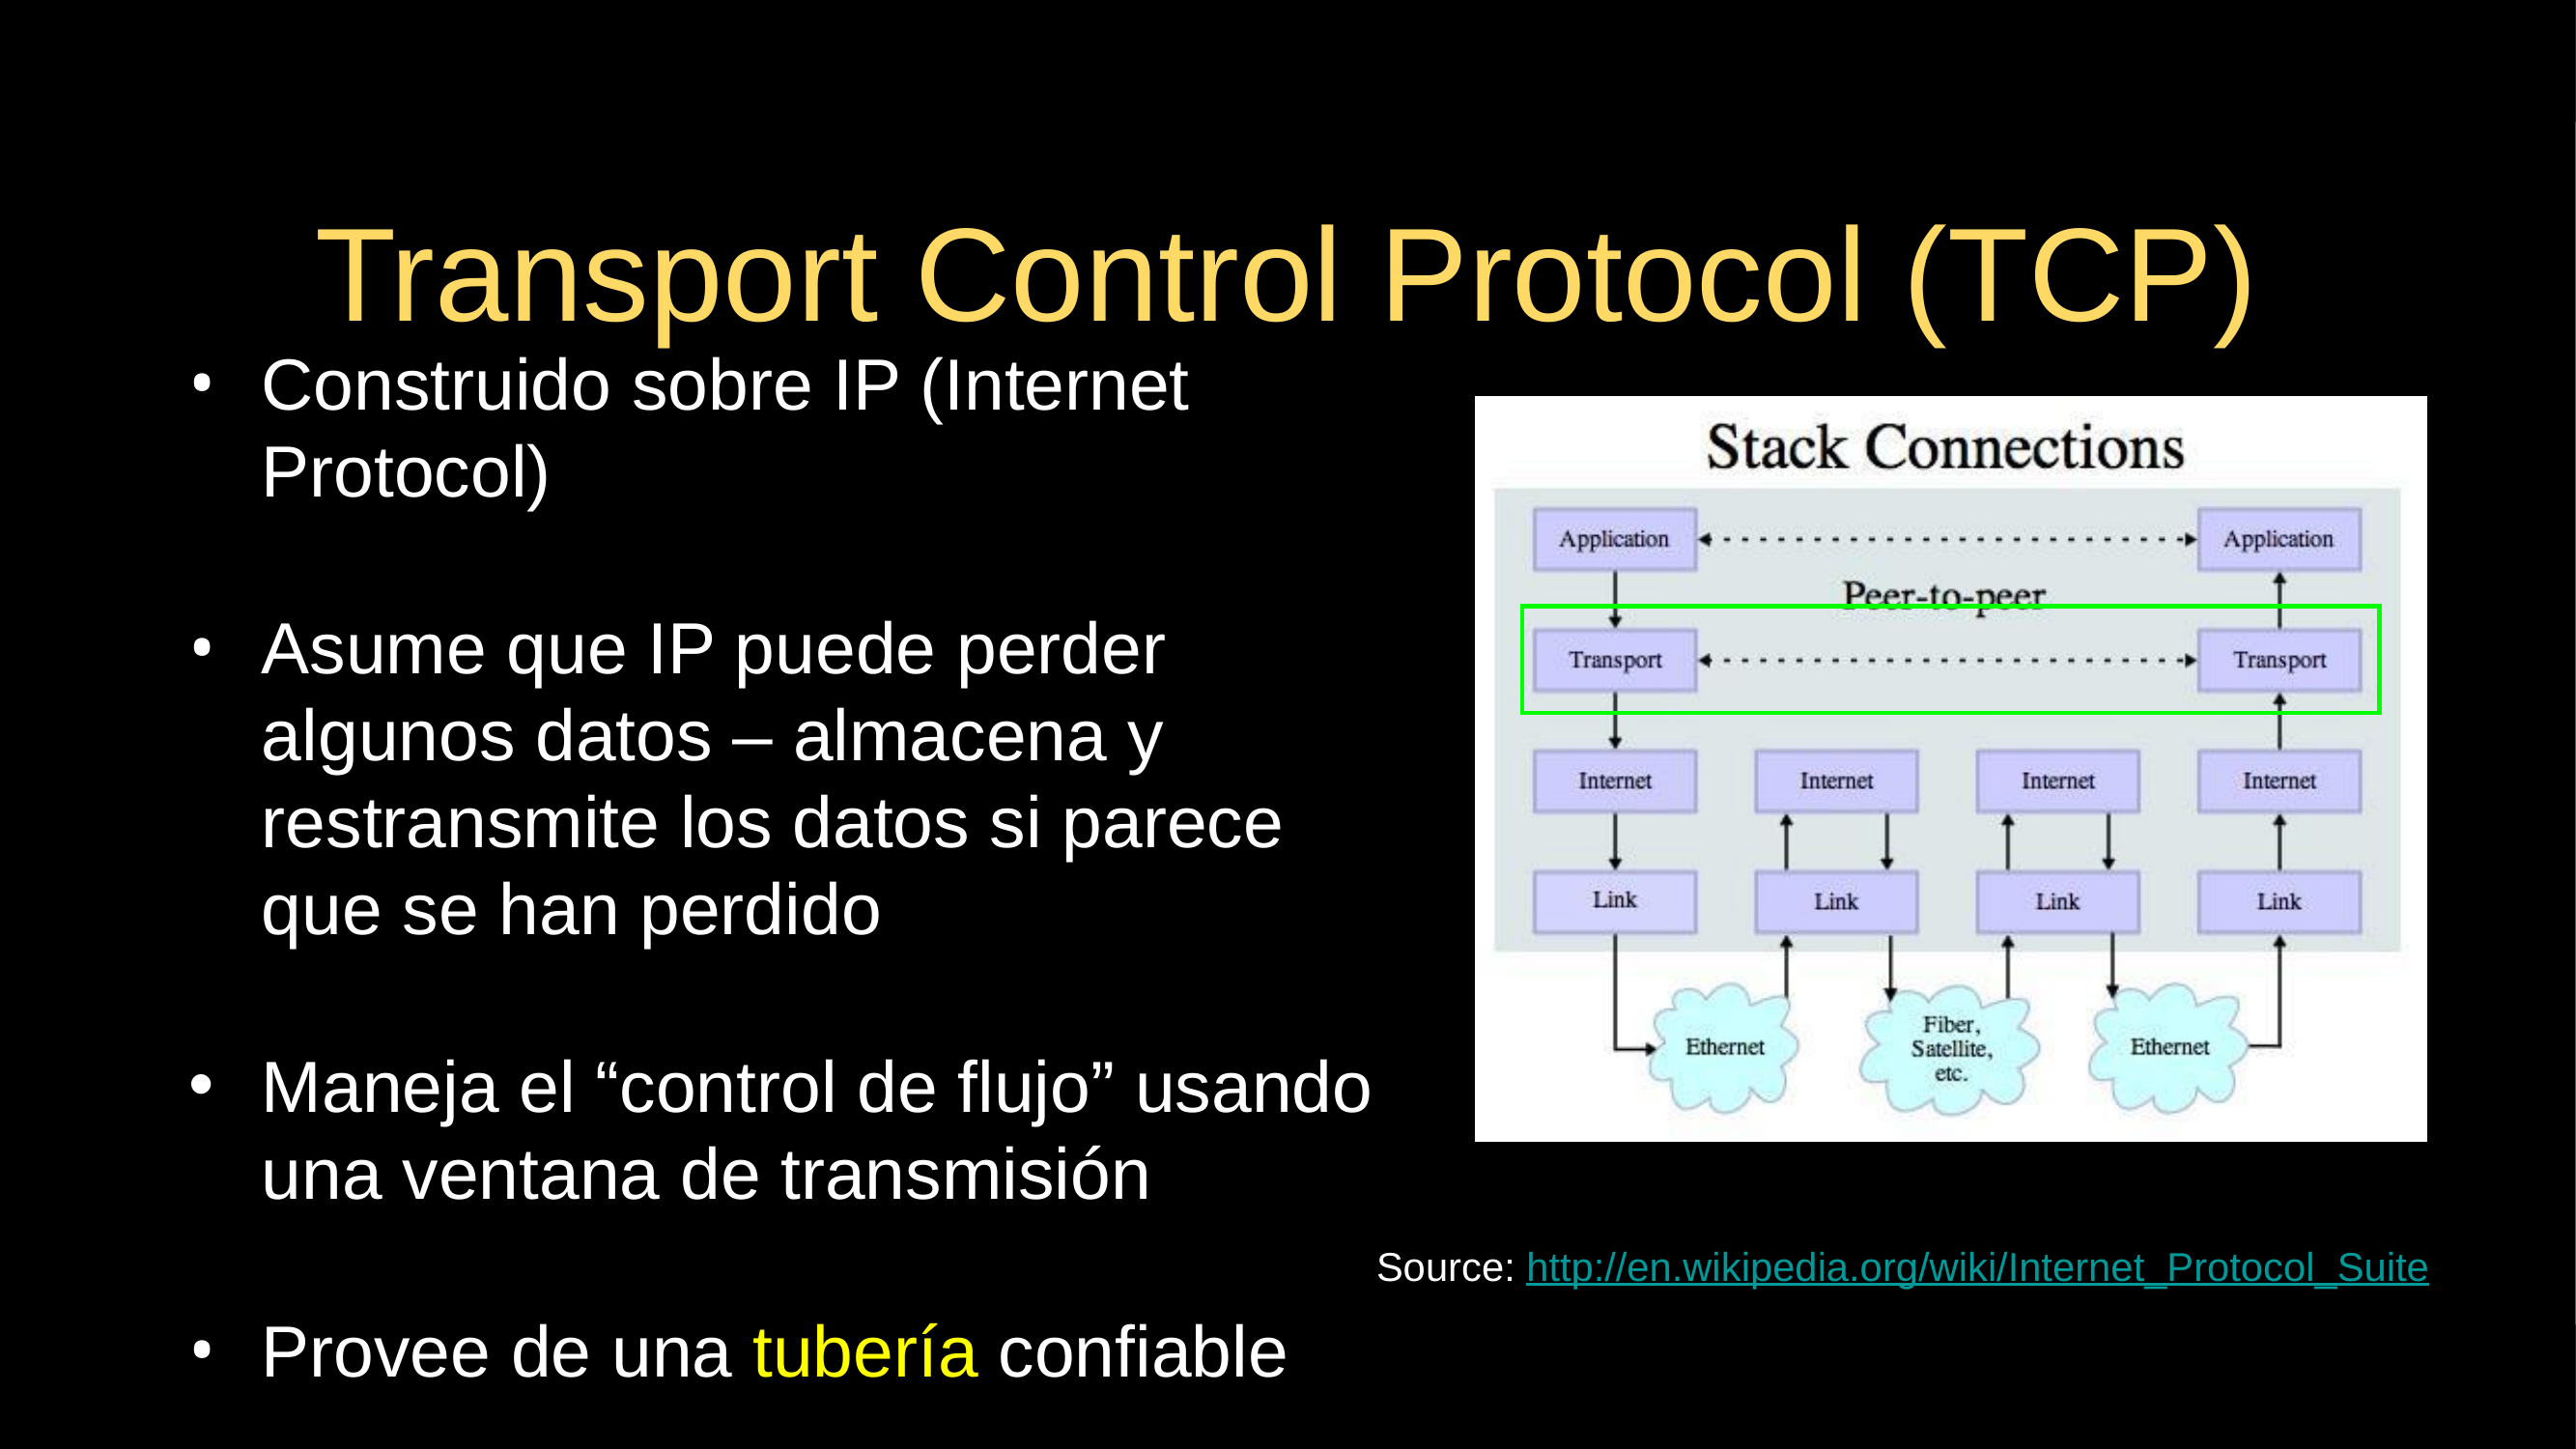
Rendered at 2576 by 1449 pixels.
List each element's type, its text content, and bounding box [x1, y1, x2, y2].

text_box Source: http://en.wikipedia.org/wiki/Internet_Protocol_Suite [1376, 1198, 2528, 1331]
list Construido sobre IP (Internet Protocol) Asume que IP puede perder algunos datos – almacena y restransmite los datos si parece que se han perdido Maneja el “control de flujo” usando una ventana de transmisión Provee de una tubería confiable [183, 412, 1401, 1317]
picture [1475, 396, 2427, 1142]
title Transport Control Protocol (TCP) [183, 133, 2391, 403]
